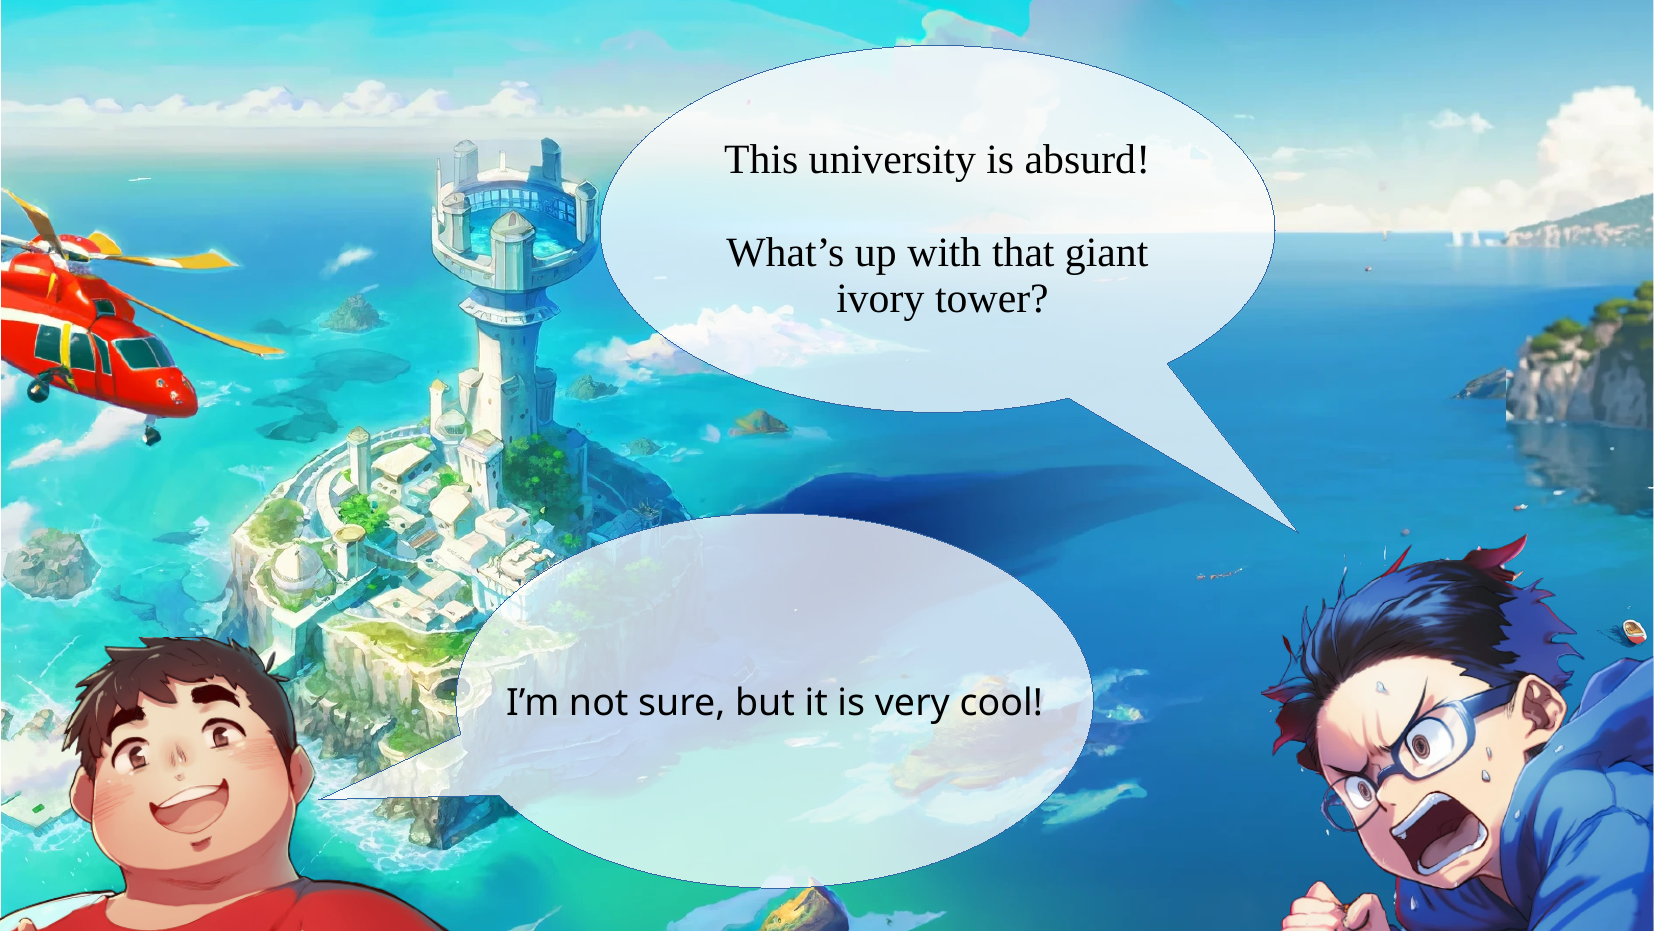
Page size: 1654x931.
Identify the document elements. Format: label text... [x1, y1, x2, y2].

text_box This university is absurd! What’s up with that giant ivory tower? [600, 45, 1280, 511]
picture [0, 0, 1654, 931]
text_box I’m not sure, but it is very cool! [451, 513, 1094, 889]
